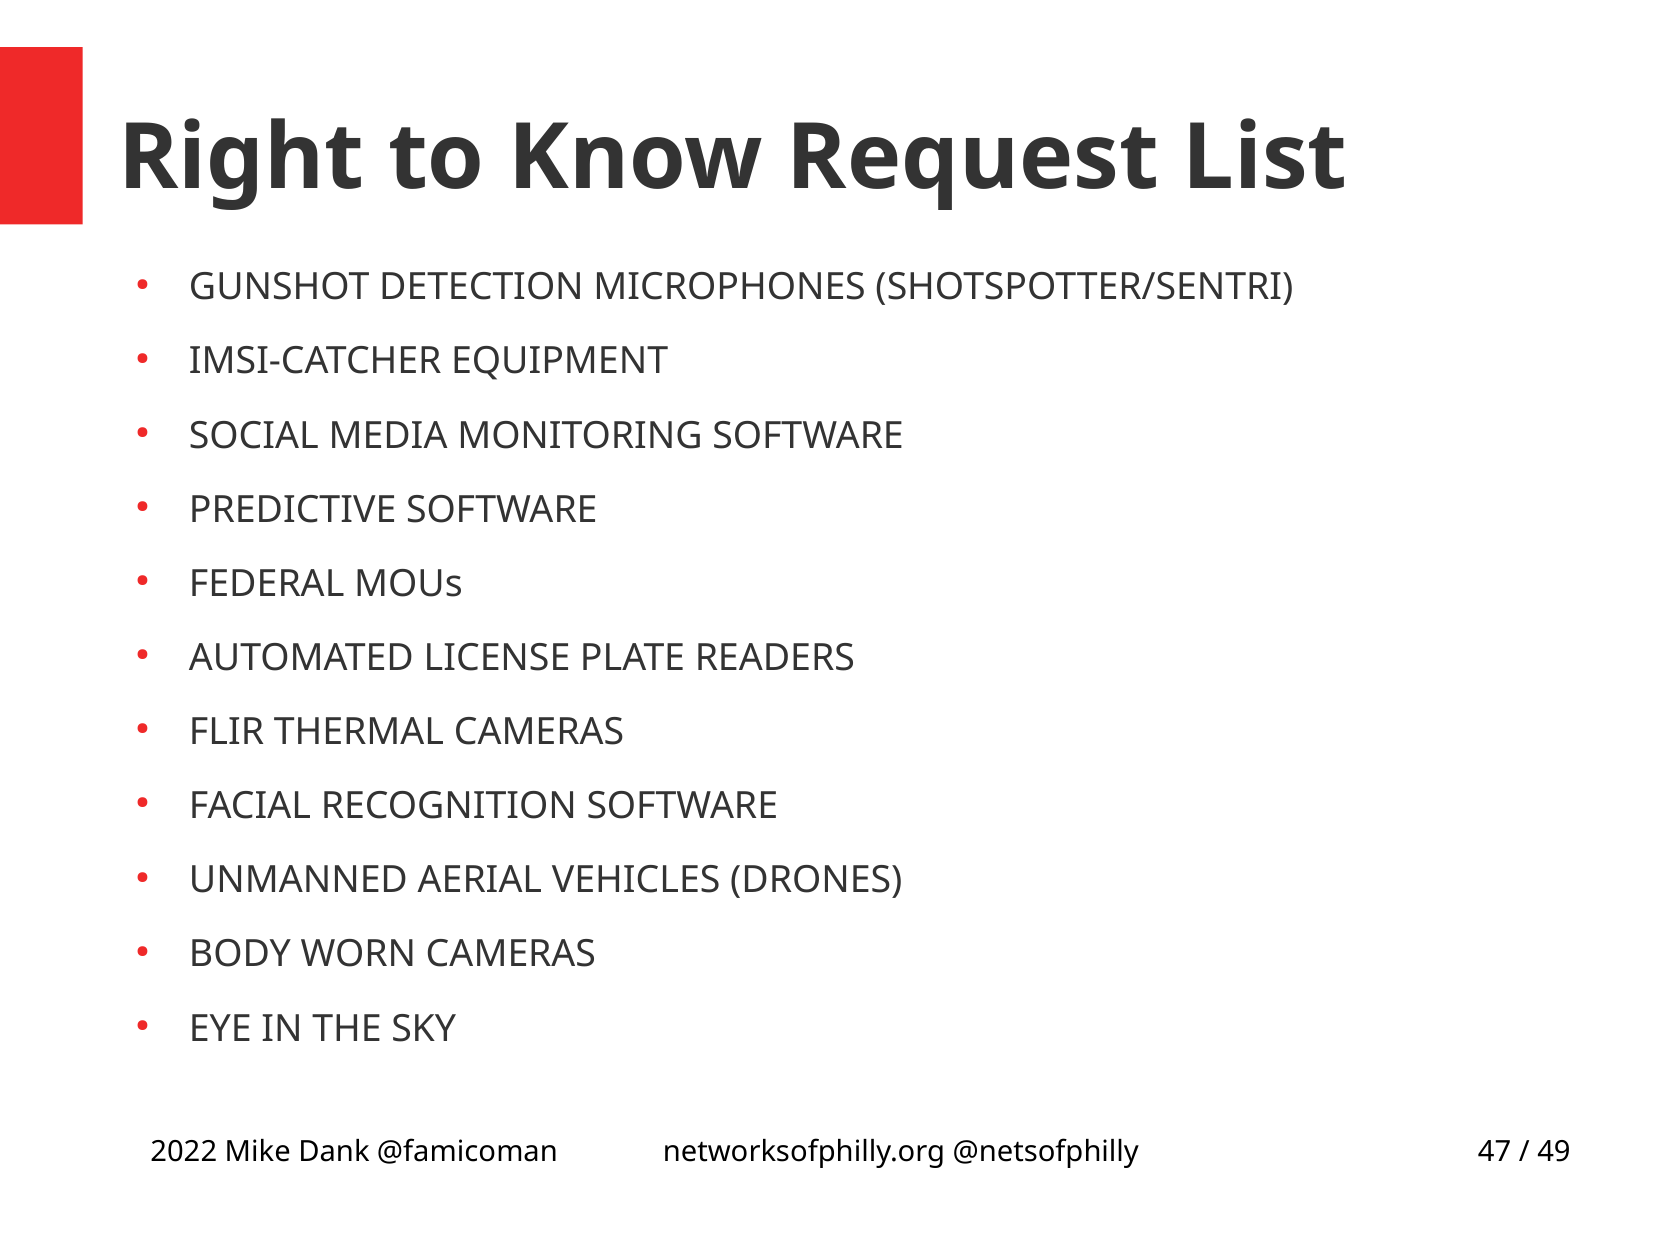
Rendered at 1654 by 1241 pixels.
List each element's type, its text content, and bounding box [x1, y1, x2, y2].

list GUNSHOT DETECTION MICROPHONES (SHOTSPOTTER/SENTRI) IMSI-CATCHER EQUIPMENT SOCIAL MEDIA MONITORING SOFTWARE PREDICTIVE SOFTWARE FEDERAL MOUs AUTOMATED LICENSE PLATE READERS FLIR THERMAL CAMERAS FACIAL RECOGNITION SOFTWARE UNMANNED AERIAL VEHICLES (DRONES) BODY WORN CAMERAS EYE IN THE SKY [118, 259, 1536, 980]
title Right to Know Request List [118, 49, 1571, 257]
